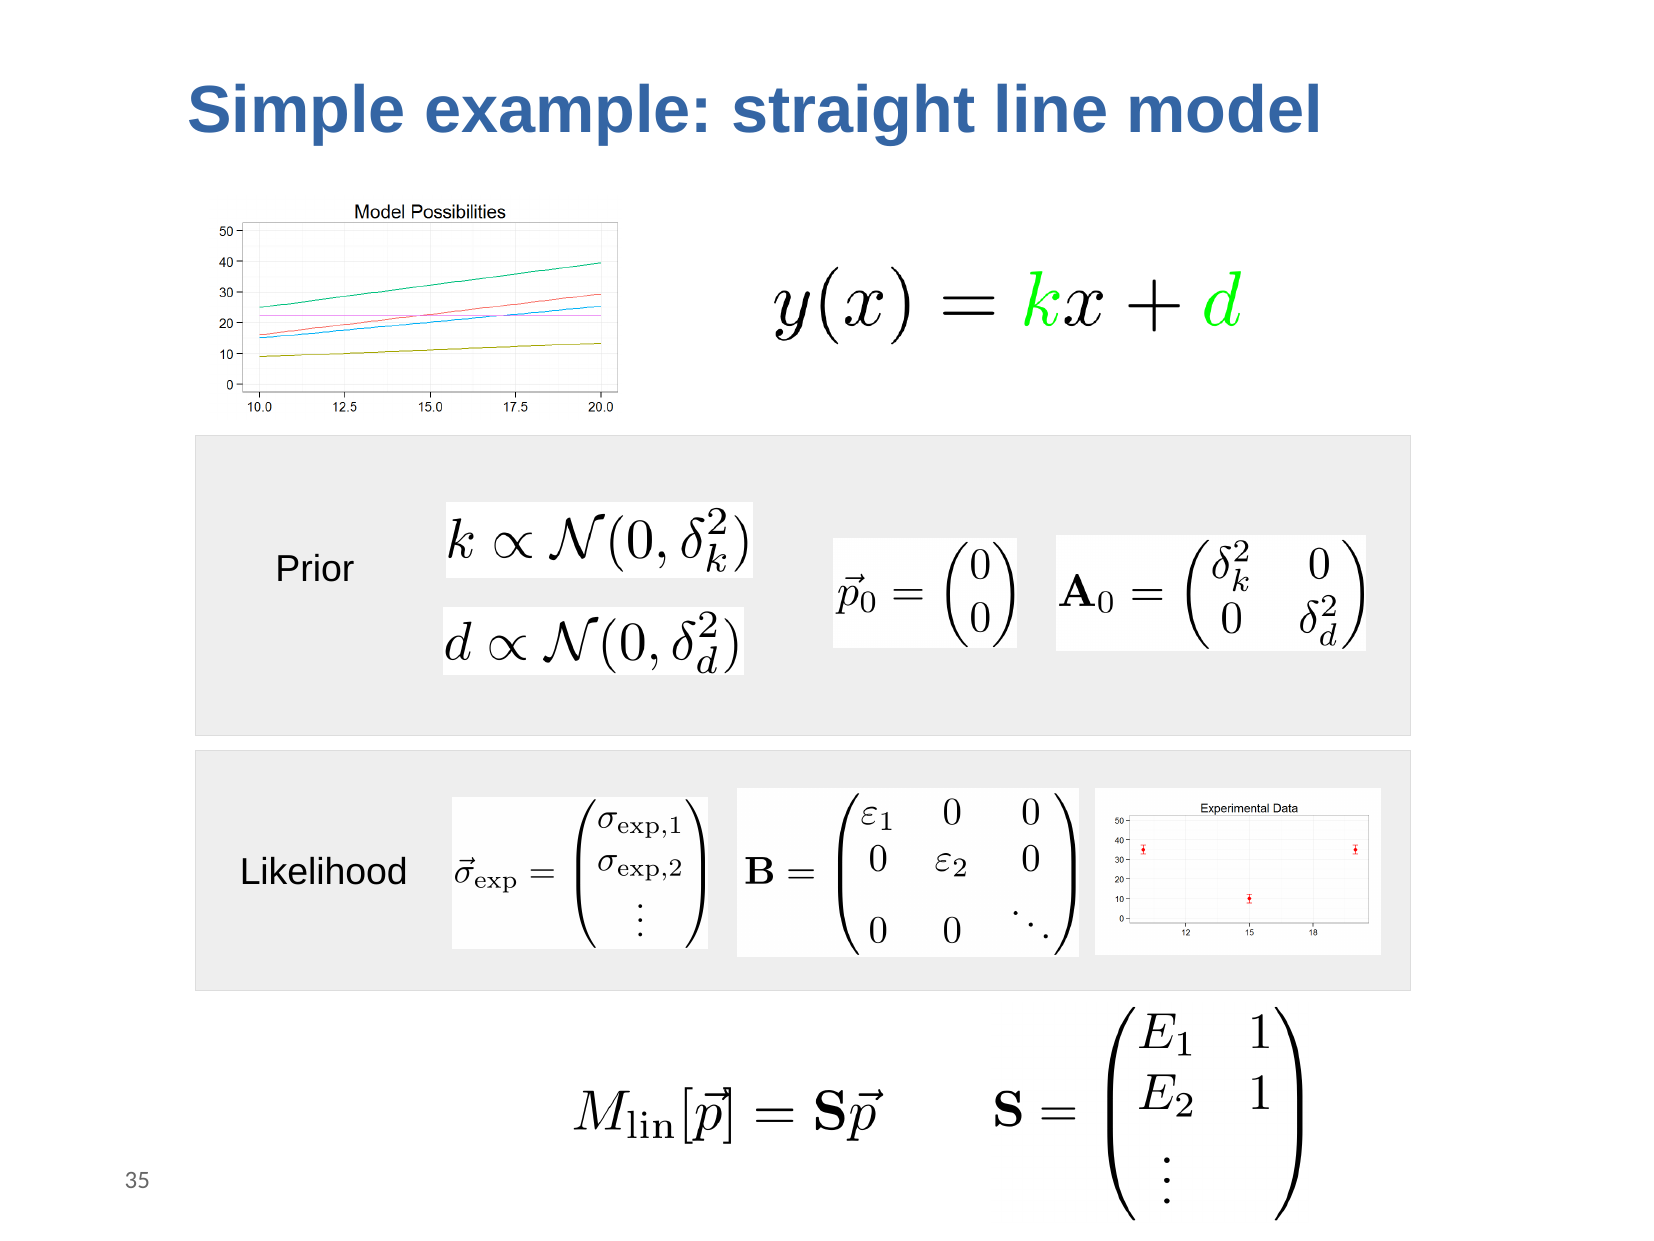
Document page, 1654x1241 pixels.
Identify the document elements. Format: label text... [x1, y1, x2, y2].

picture [570, 1079, 886, 1147]
picture [833, 538, 1017, 648]
picture [1056, 535, 1366, 651]
text_box Prior [260, 540, 370, 597]
text_box [195, 435, 1411, 736]
picture [737, 788, 1079, 957]
picture [452, 797, 708, 949]
picture [991, 1002, 1309, 1223]
picture [443, 607, 744, 676]
picture [209, 195, 622, 420]
text_box Likelihood [225, 843, 423, 901]
text_box [195, 750, 1411, 991]
picture [765, 261, 1249, 346]
picture [446, 502, 753, 578]
picture [1095, 788, 1381, 955]
title Simple example: straight line model [147, 5, 1365, 213]
